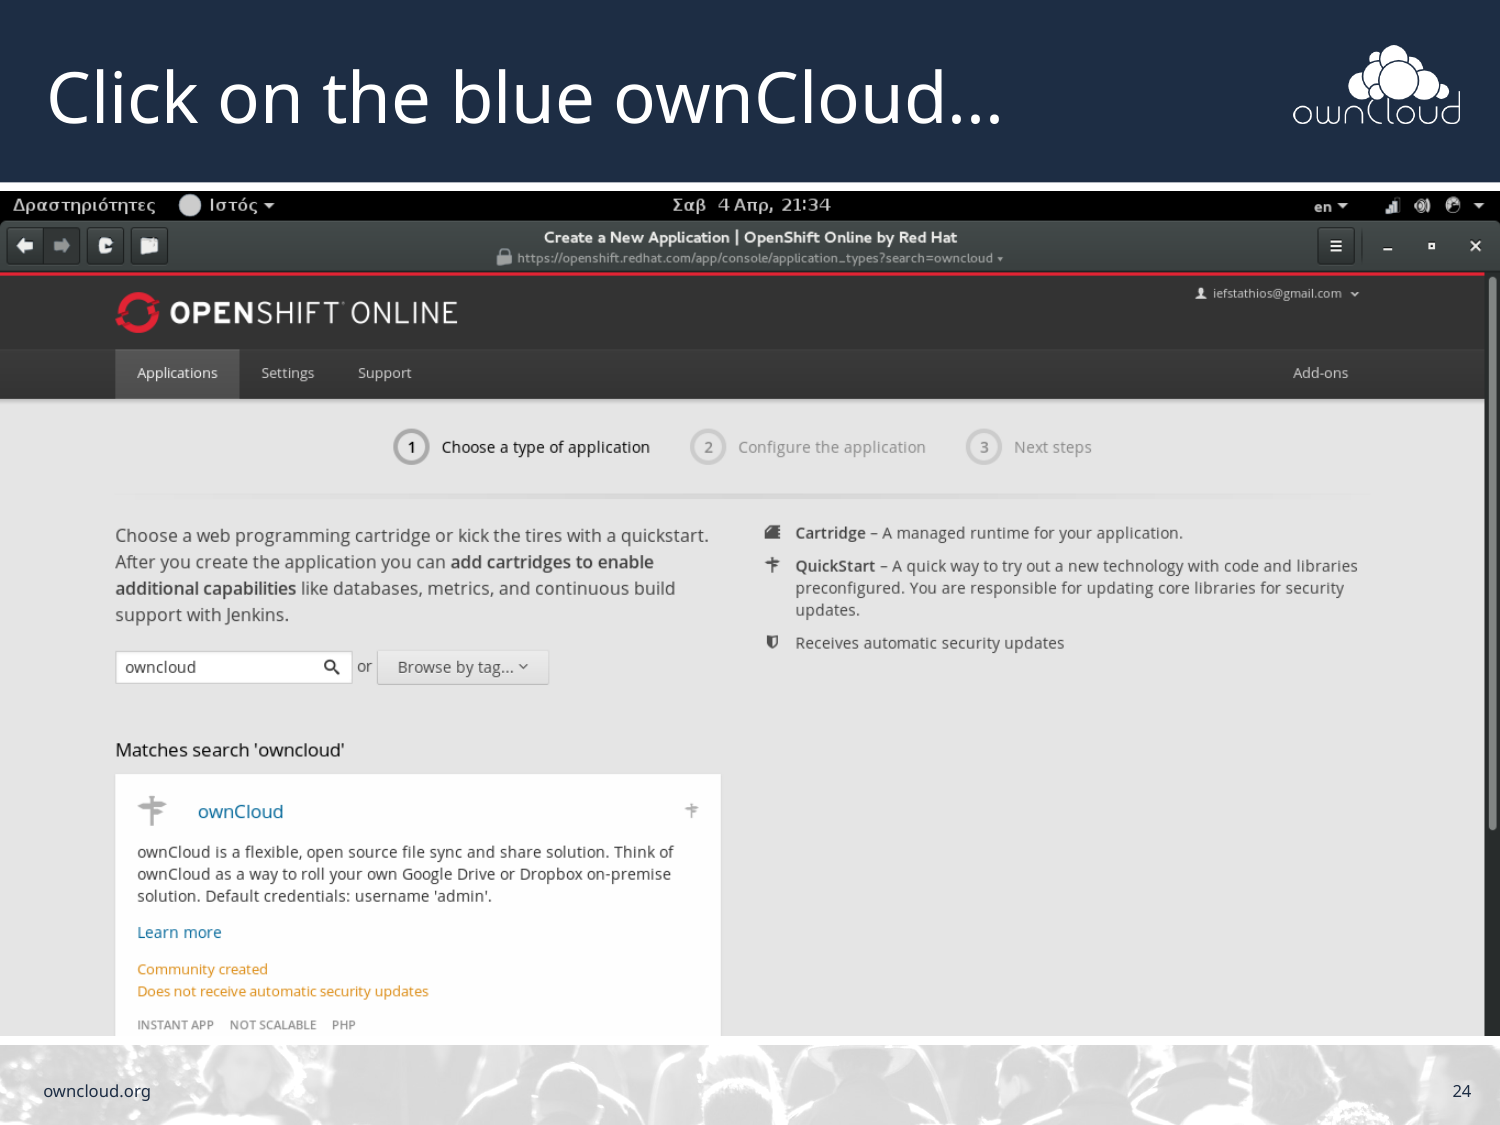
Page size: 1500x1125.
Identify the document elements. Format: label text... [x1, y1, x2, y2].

title Click on the blue ownCloud... [46, 5, 1258, 187]
picture [1293, 45, 1460, 124]
picture [0, 191, 1500, 1036]
picture [0, 1045, 1500, 1125]
